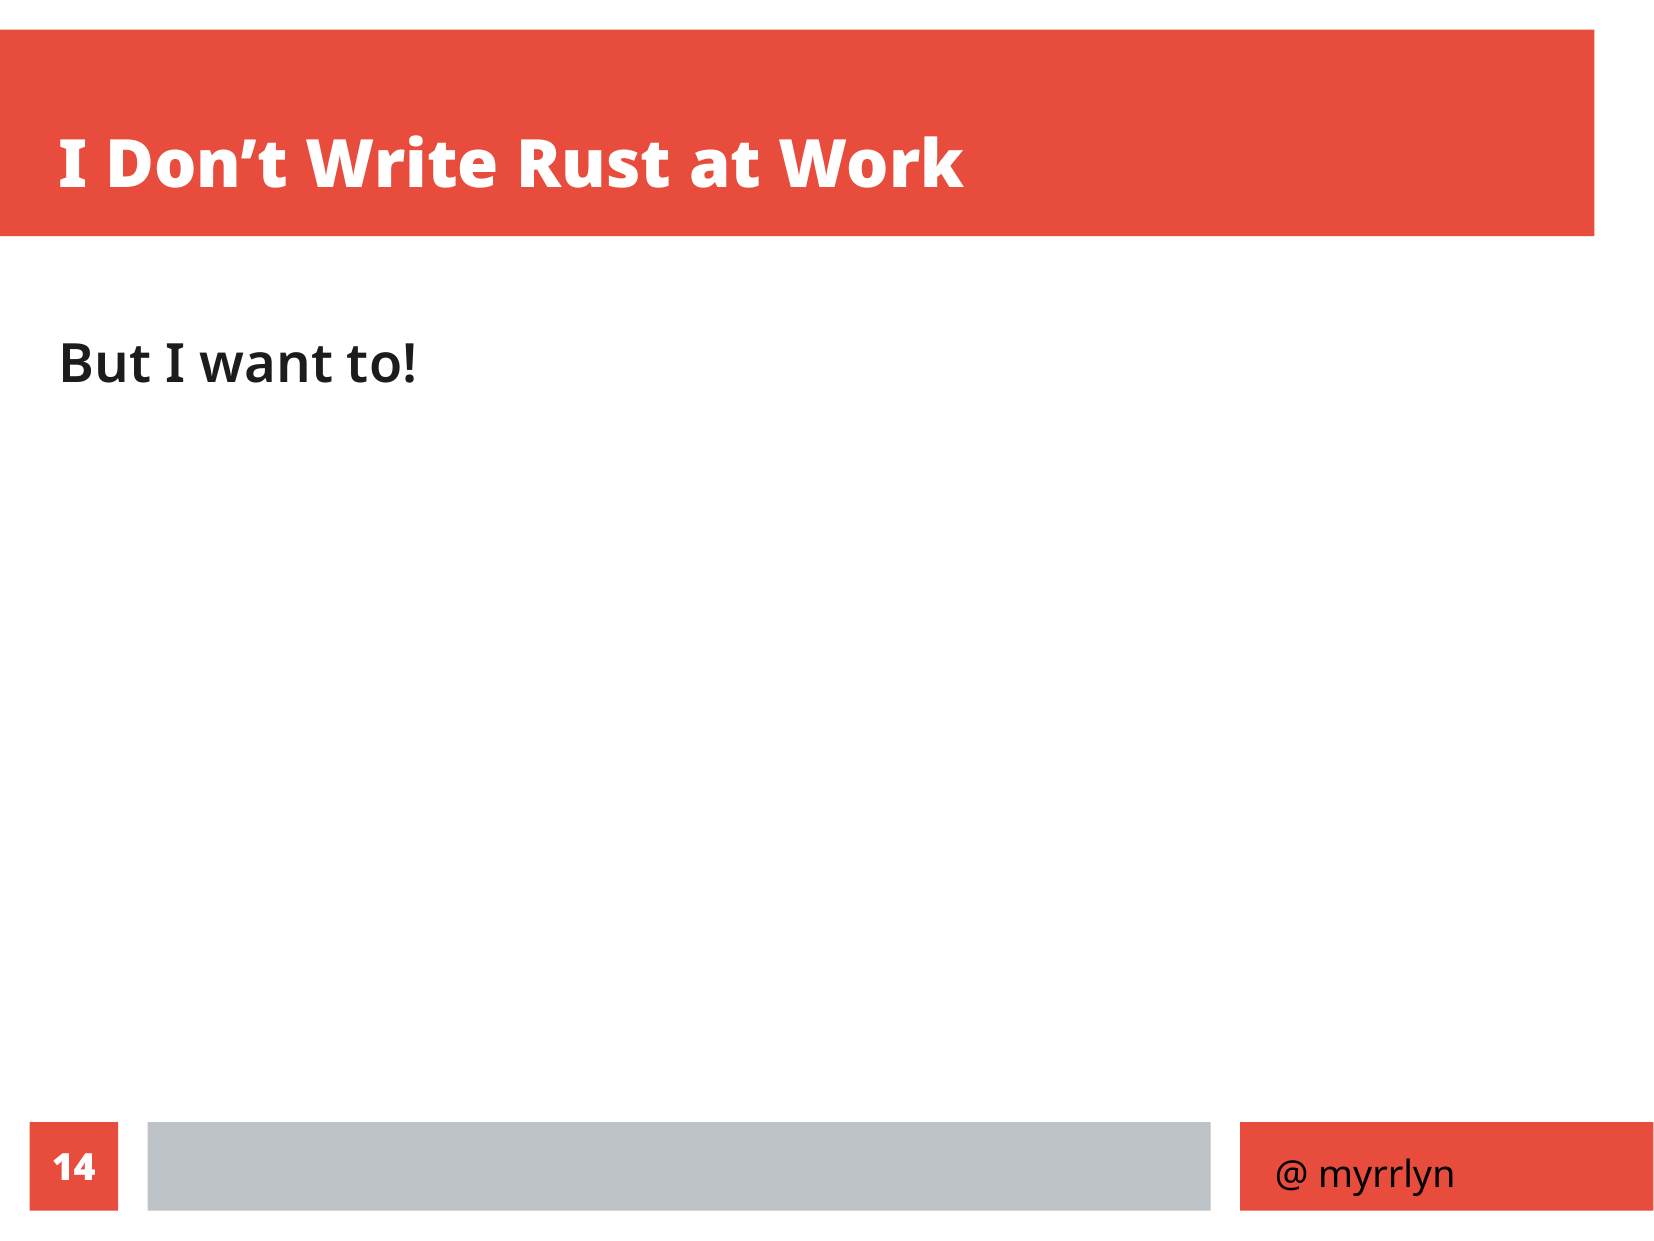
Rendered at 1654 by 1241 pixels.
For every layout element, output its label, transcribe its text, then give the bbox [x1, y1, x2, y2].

list But I want to! [59, 324, 1565, 1093]
title I Don’t Write Rust at Work [59, 59, 1595, 207]
text_box @ myrrlyn [1260, 1140, 1636, 1202]
